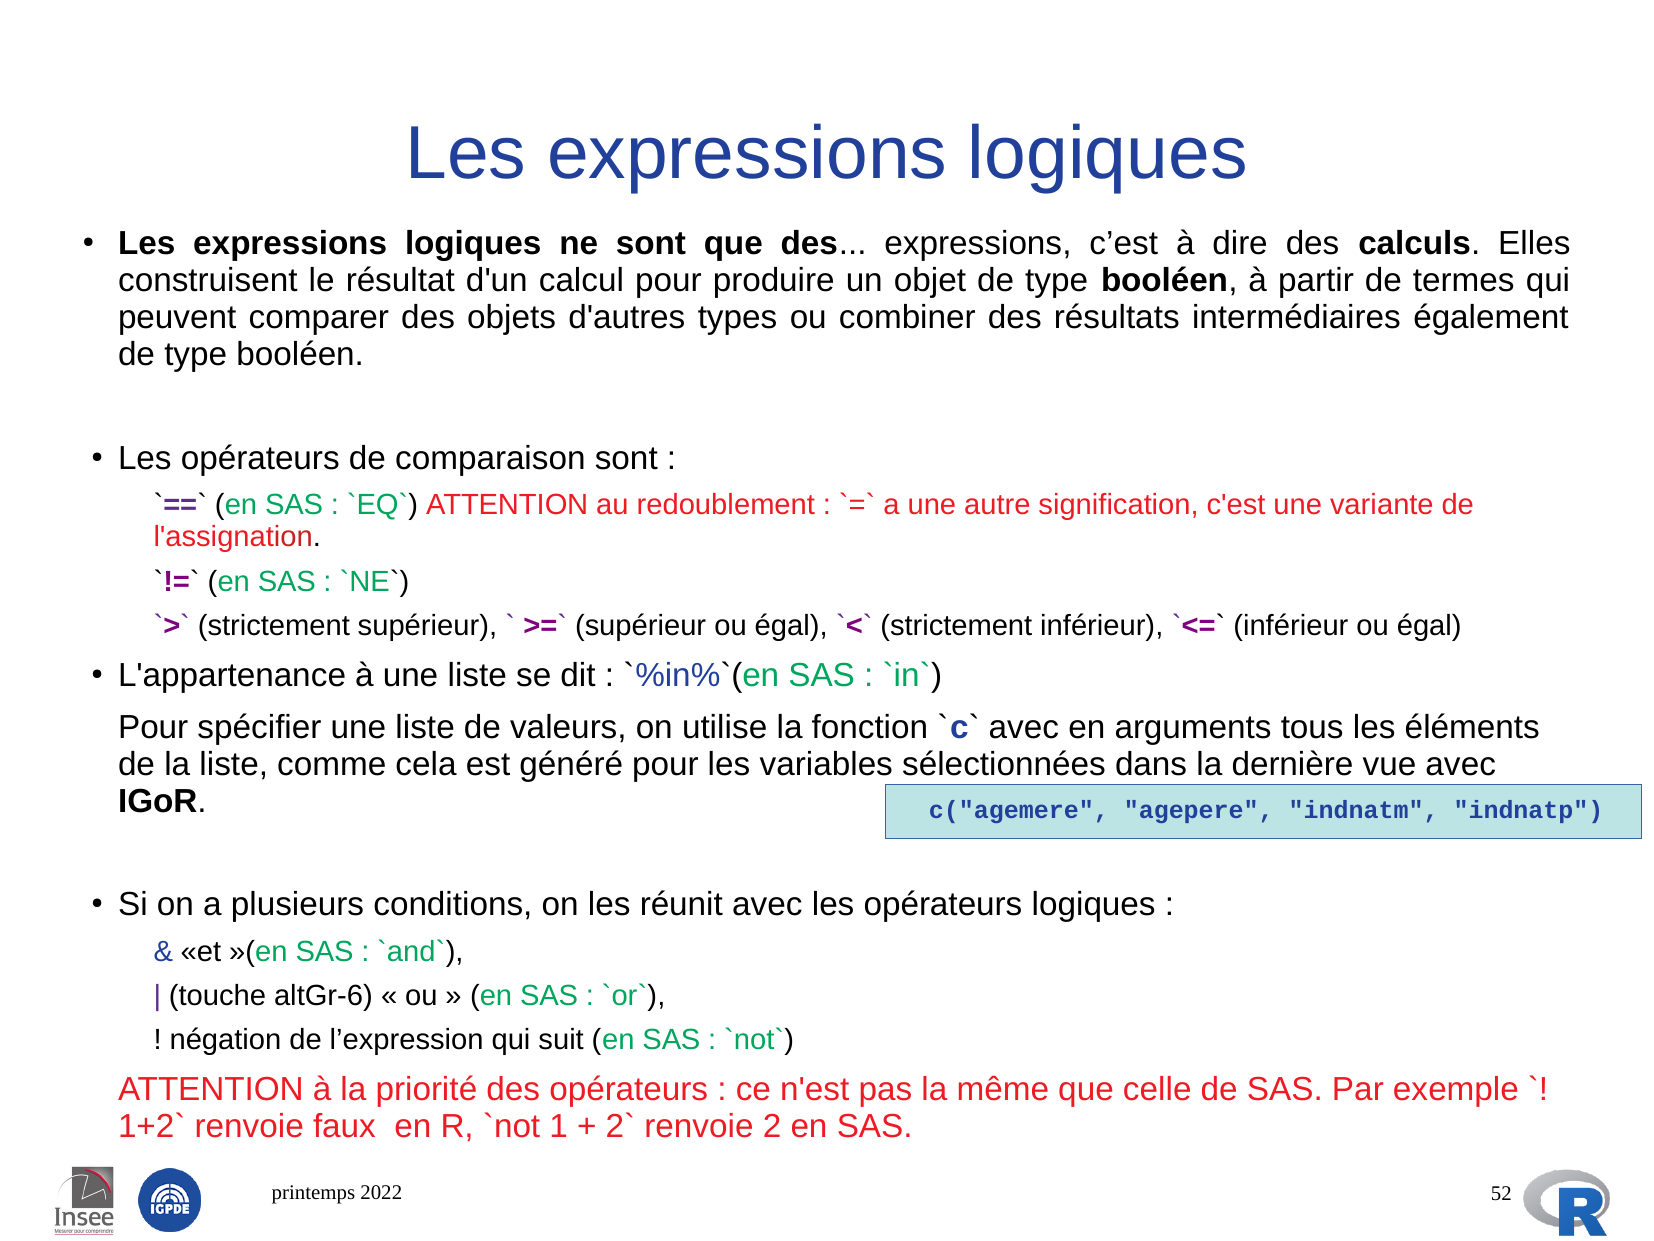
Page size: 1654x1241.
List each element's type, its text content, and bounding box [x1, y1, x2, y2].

list Les expressions logiques ne sont que des... expressions, c’est à dire des calculs. Elles construisent le résultat d'un calcul pour produire un objet de type booléen, à partir de termes qui peuvent comparer des objets d'autres types ou combiner des résultats intermédiaires également de type booléen. Les opérateurs de comparaison sont : `==` (en SAS : `EQ`) ATTENTION au redoublement : `=` a une autre signification, c'est une variante de l'assignation. `!=` (en SAS : `NE`) `>` (strictement supérieur), ` >=` (supérieur ou égal), `<` (strictement inférieur), `<=` (inférieur ou égal) L'appartenance à une liste se dit : `%in%`(en SAS : `in`) Pour spécifier une liste de valeurs, on utilise la fonction `c` avec en arguments tous les éléments de la liste, comme cela est généré pour les variables sélectionnées dans la dernière vue avec IGoR. Si on a plusieurs conditions, on les réunit avec les opérateurs logiques : & «et »(en SAS : `and`), | (touche altGr-6) « ou » (en SAS : `or`), ! négation de l’expression qui suit (en SAS : `not`) ATTENTION à la priorité des opérateurs : ce n'est pas la même que celle de SAS. Par exemple `!1+2` renvoie faux en R, `not 1 + 2` renvoie 2 en SAS. [82, 224, 1571, 1146]
picture [1523, 1169, 1610, 1236]
picture [138, 1168, 201, 1232]
picture [47, 1163, 120, 1236]
title Les expressions logiques [82, 49, 1571, 224]
text_box c("agemere", "agepere", "indnatm", "indnatp") [885, 784, 1642, 839]
